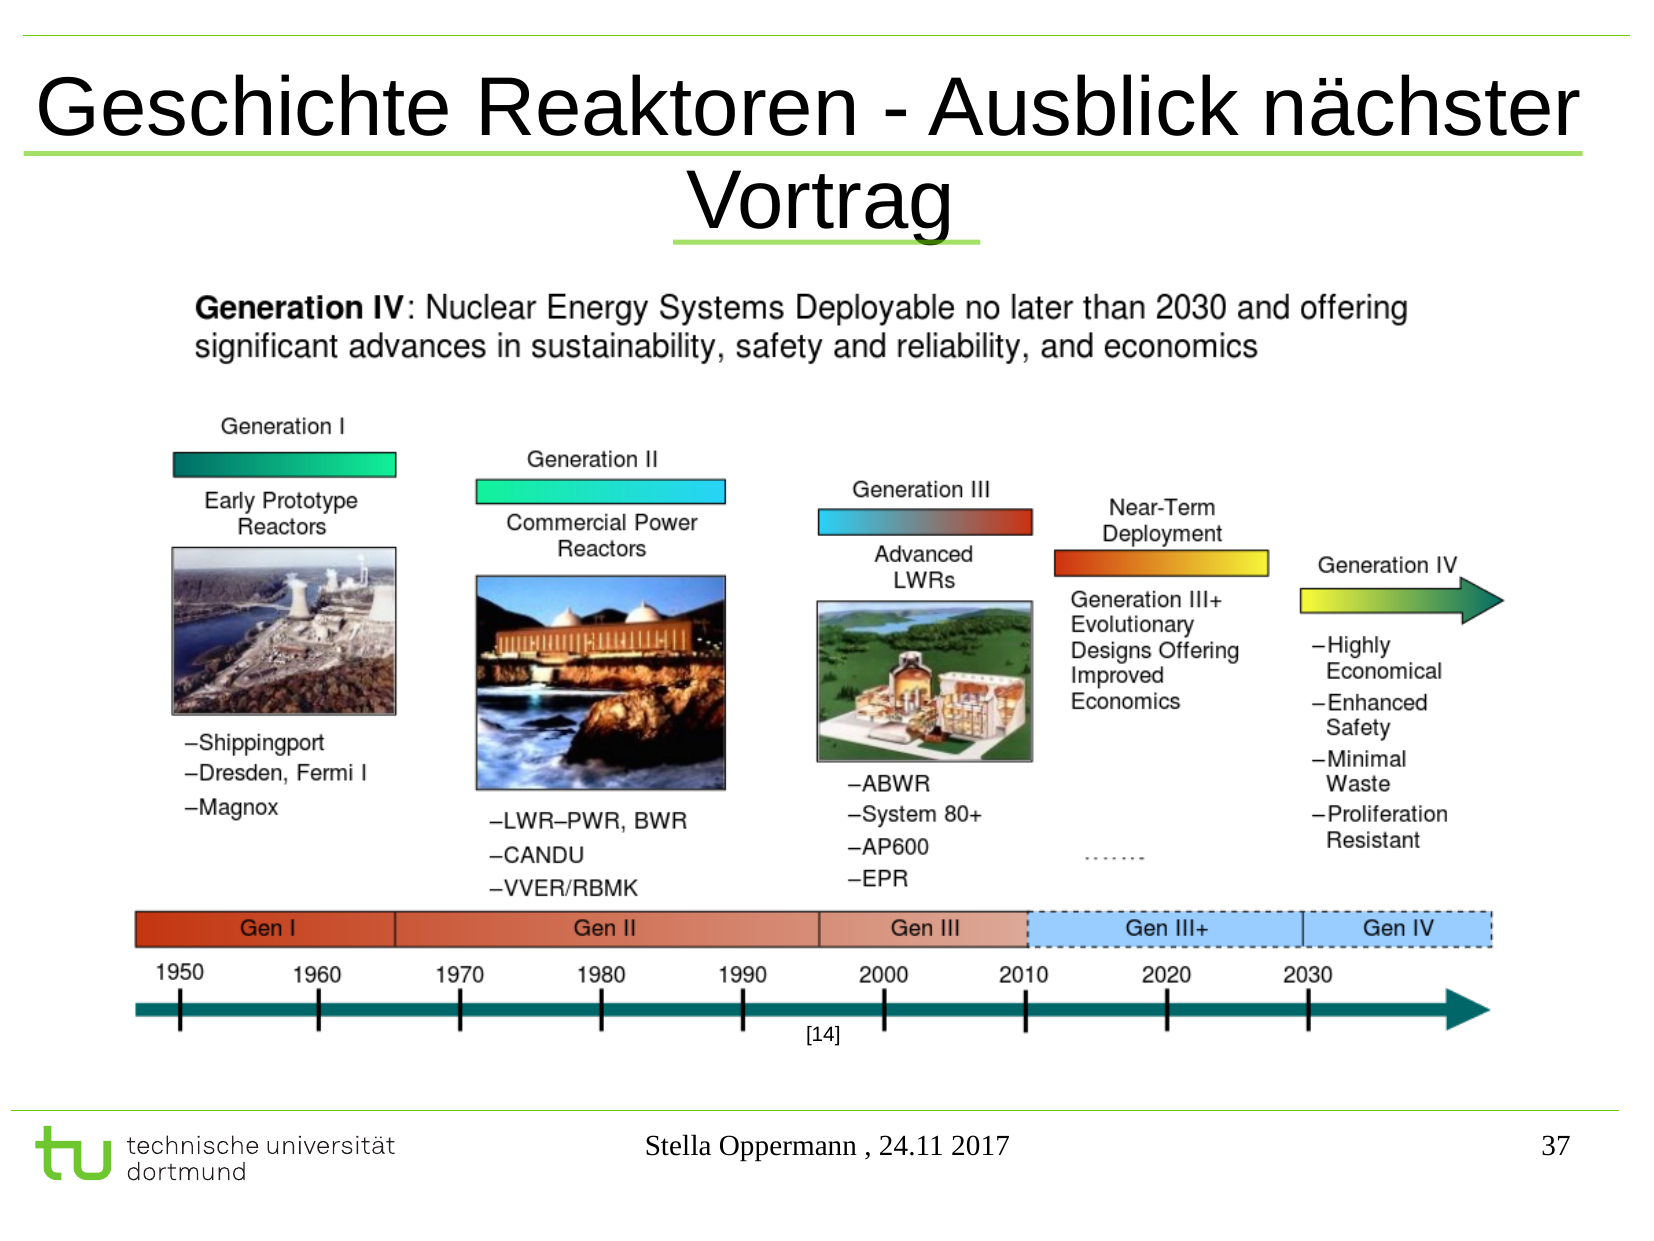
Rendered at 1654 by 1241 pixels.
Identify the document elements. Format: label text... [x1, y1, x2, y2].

title Geschichte Reaktoren - Ausblick nächster Vortrag [35, 49, 1583, 151]
title Geschichte Reaktoren - Ausblick nächster Vortrag [35, 156, 1583, 257]
text_box [14] [791, 1035, 875, 1075]
picture [133, 283, 1506, 1035]
chart [35, 1125, 461, 1241]
